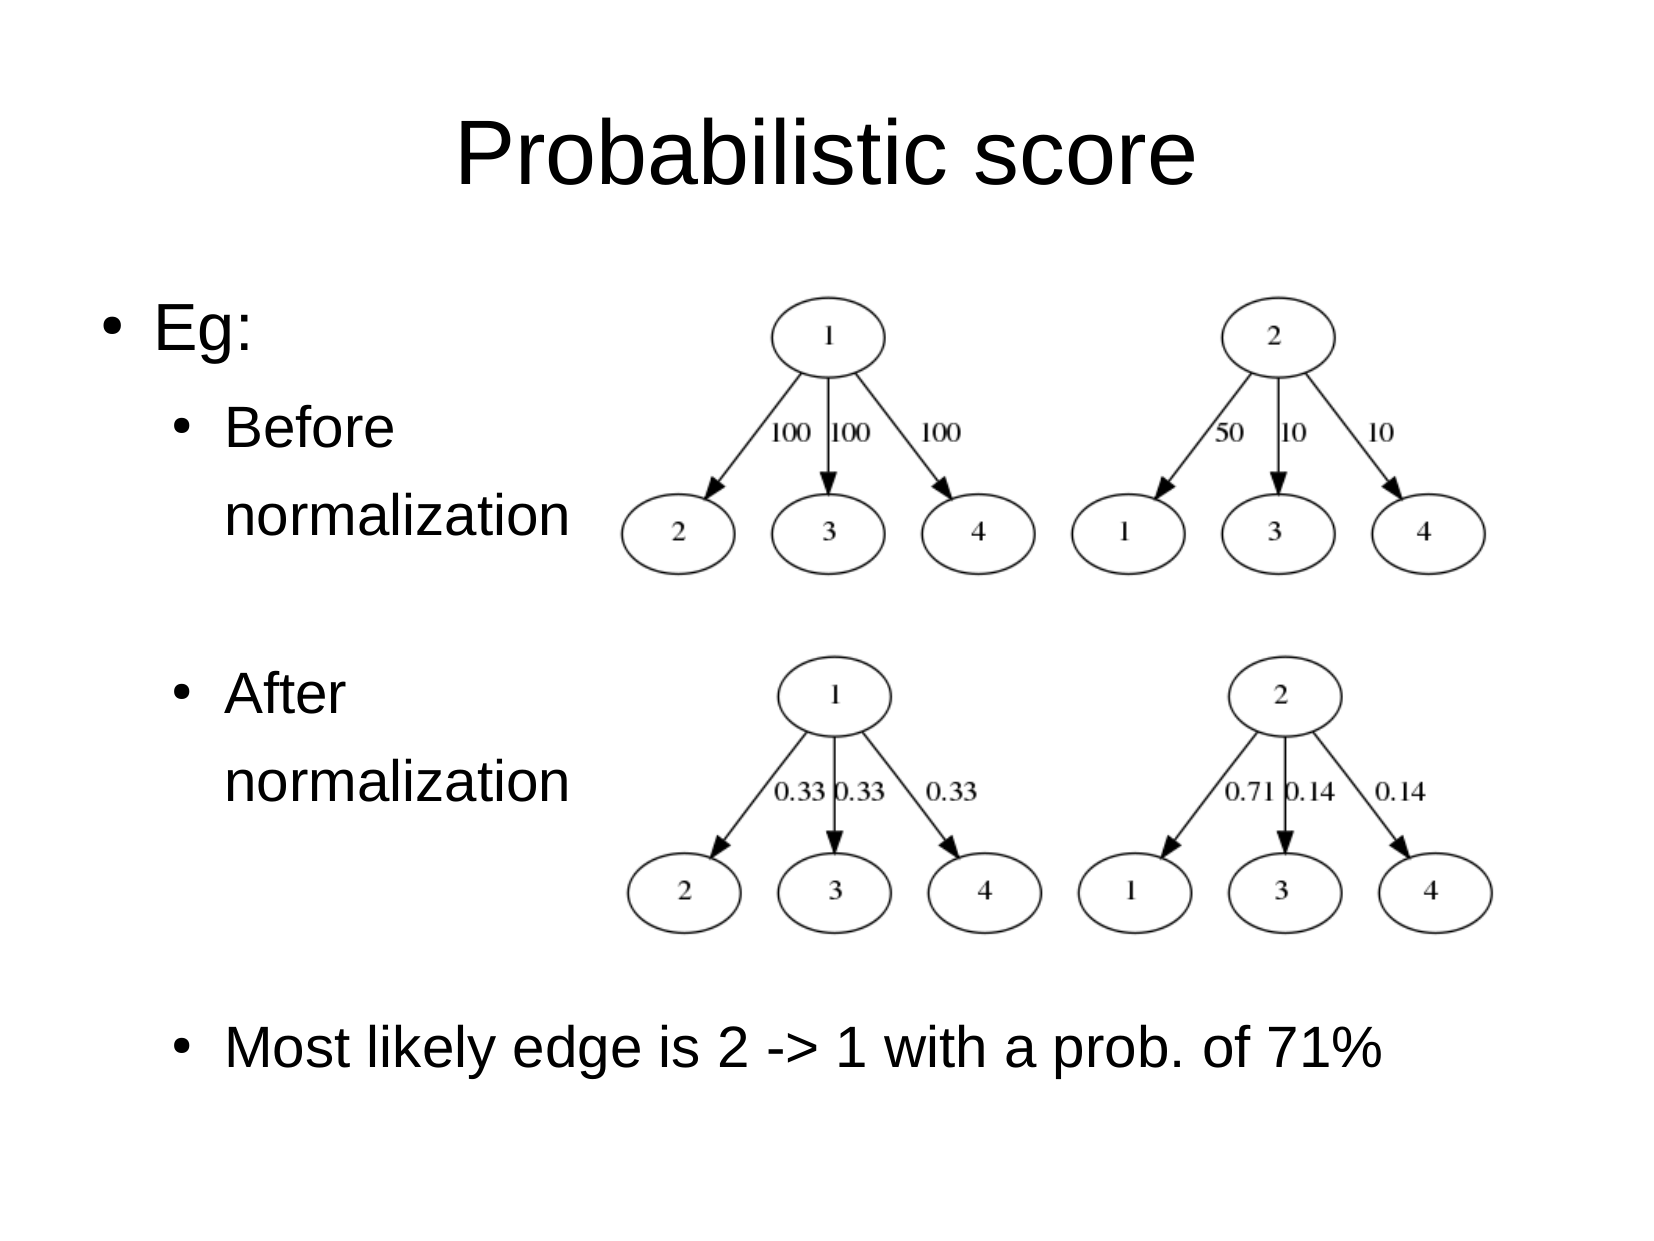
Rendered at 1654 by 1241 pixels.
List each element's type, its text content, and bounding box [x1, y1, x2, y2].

list Eg: Before normalization After normalization Most likely edge is 2 -> 1 with a prob. of 71% [82, 290, 1571, 1109]
picture [614, 290, 1494, 583]
picture [620, 649, 1501, 942]
title Probabilistic score [82, 49, 1571, 257]
